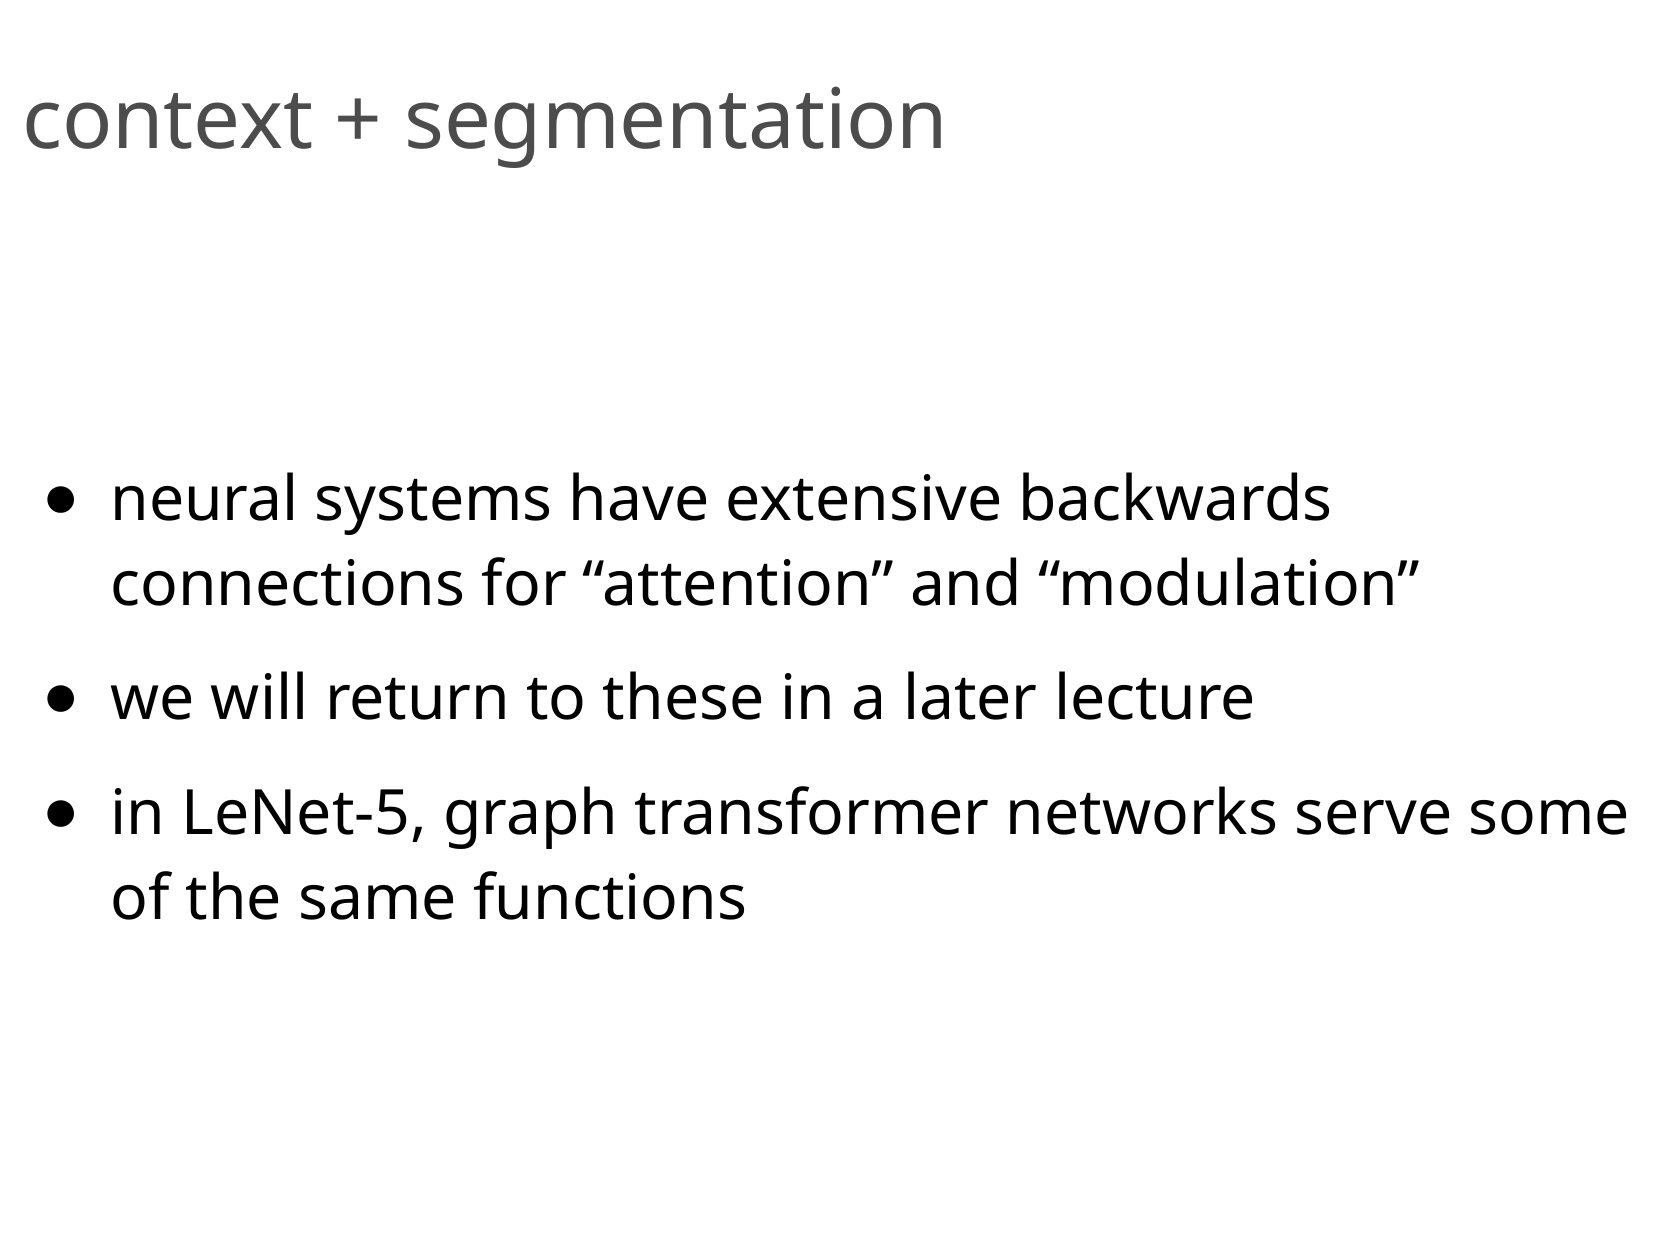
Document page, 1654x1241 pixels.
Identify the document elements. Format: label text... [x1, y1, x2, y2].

list neural systems have extensive backwards connections for “attention” and “modulation” we will return to these in a later lecture in LeNet-5, graph transformer networks serve some of the same functions [25, 226, 1654, 1166]
title context + segmentation [22, 19, 1654, 213]
